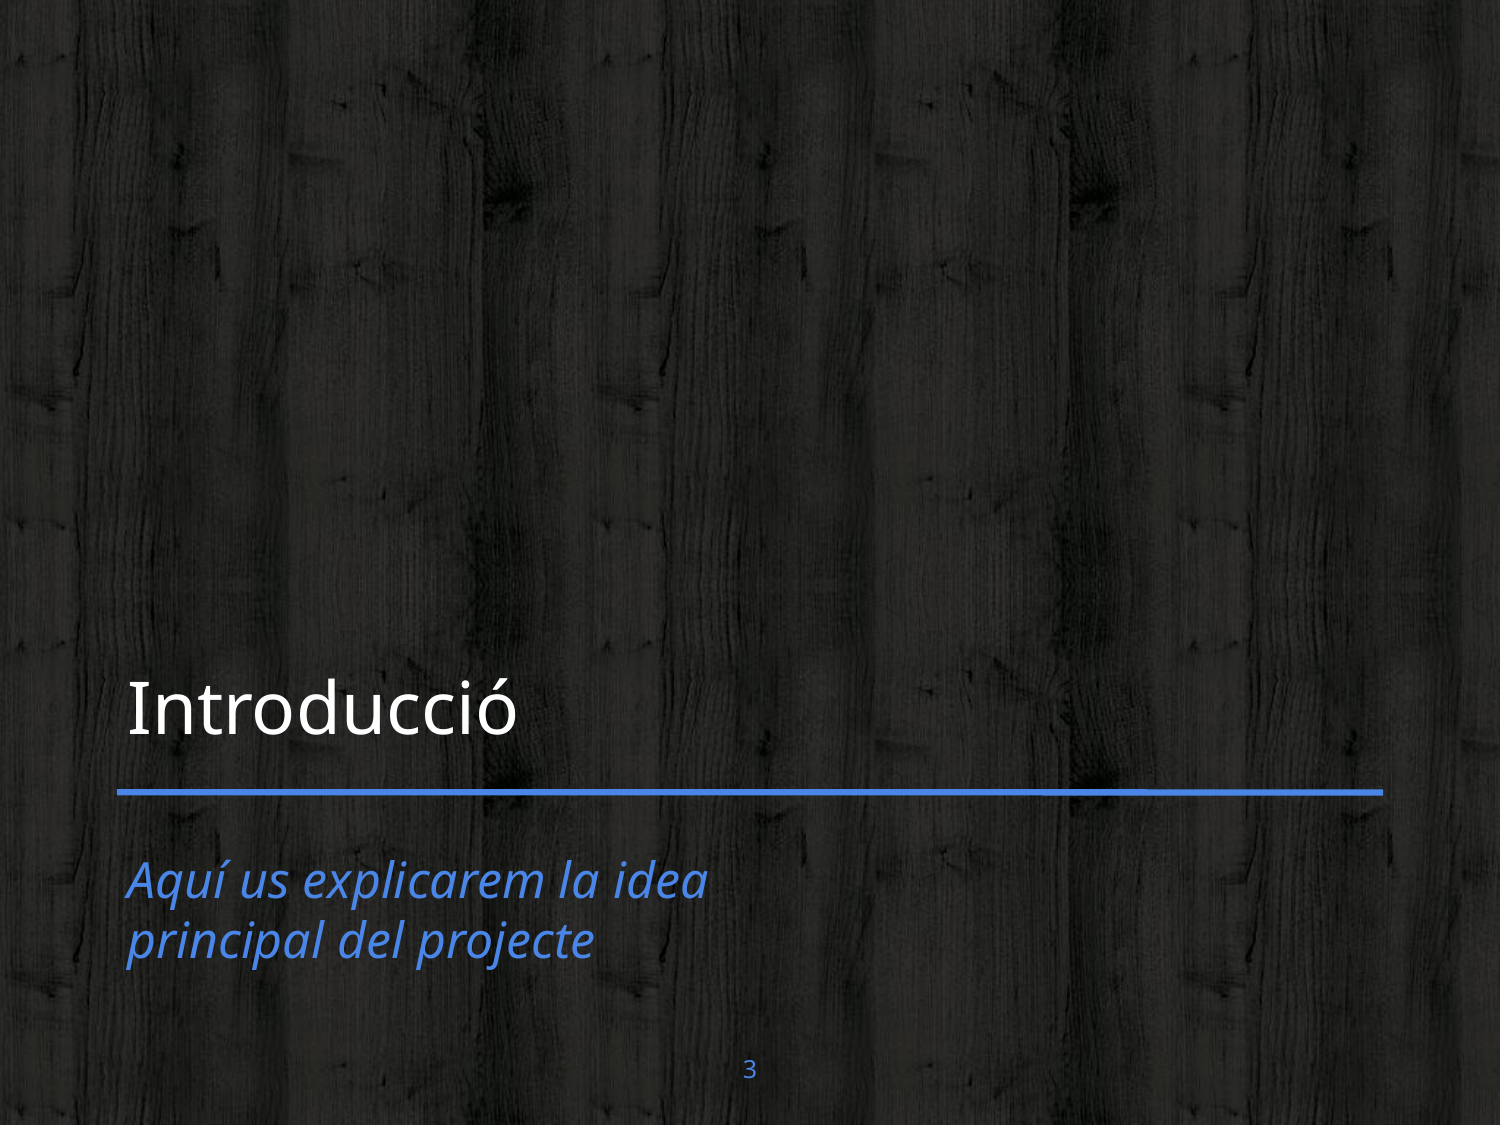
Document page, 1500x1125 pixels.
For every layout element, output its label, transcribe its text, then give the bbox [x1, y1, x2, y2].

subtitle Aquí us explicarem la idea principal del projecte [112, 833, 790, 1006]
picture [0, 0, 1500, 1125]
slide_number 3 [705, 1038, 795, 1125]
title Introducció [112, 605, 790, 765]
